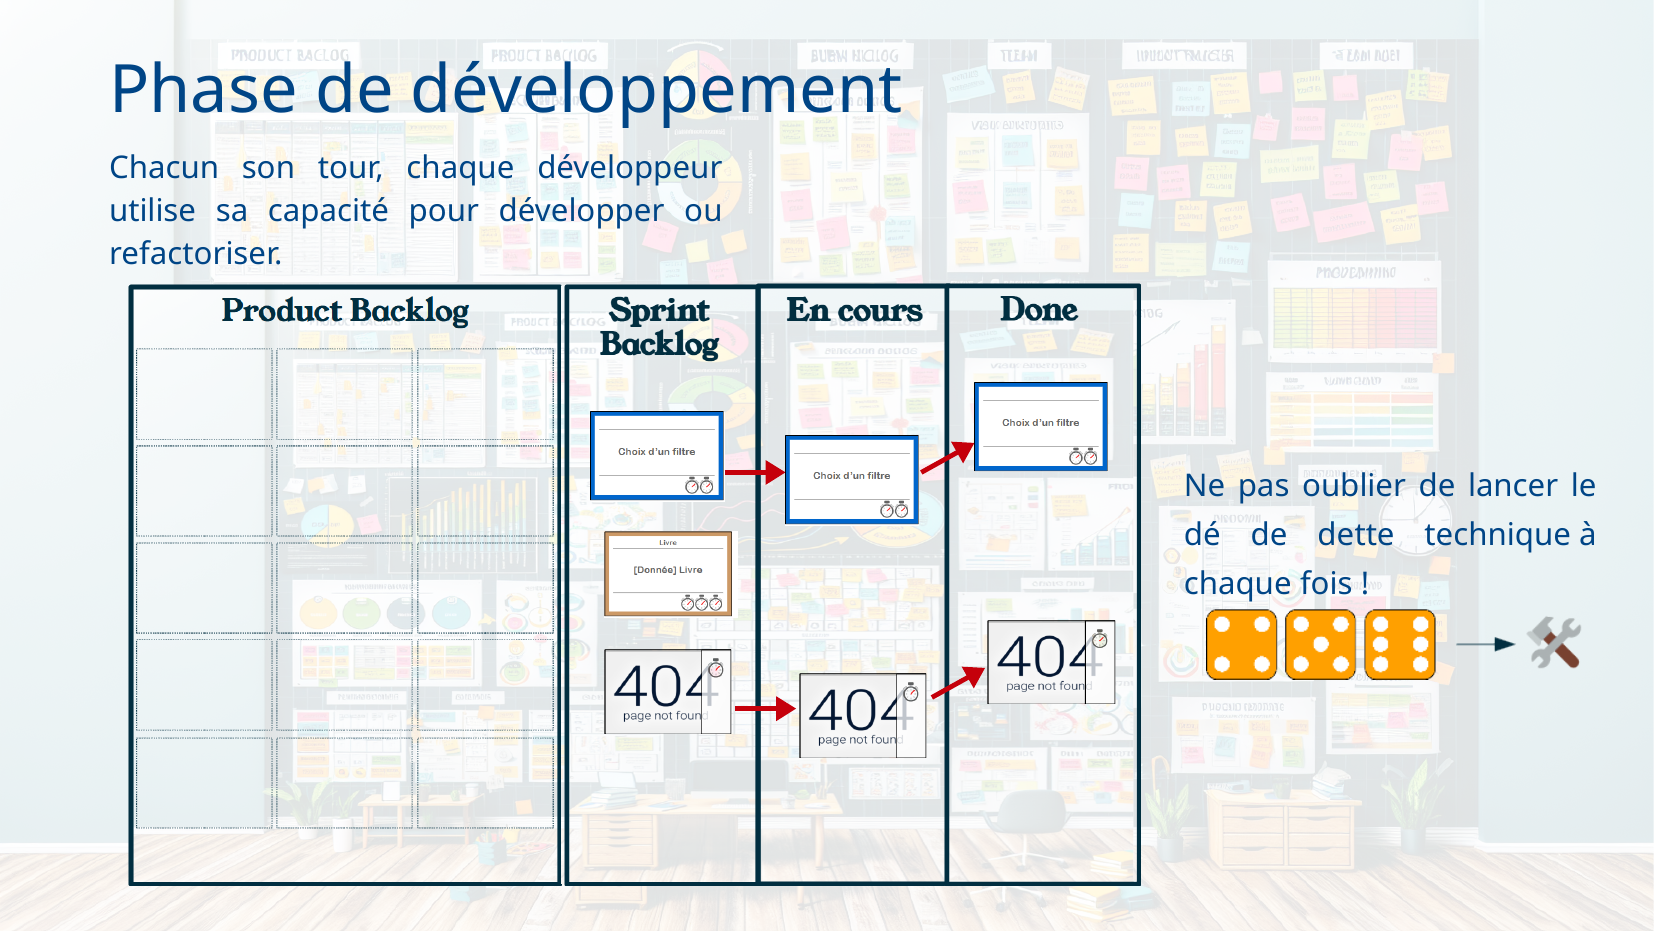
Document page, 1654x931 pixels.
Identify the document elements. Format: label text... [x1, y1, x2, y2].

text_box Ne pas oublier de lancer le dé de dette technique à chaque fois ! [1169, 448, 1613, 593]
text_box Chacun son tour, chaque développeur utilise sa capacité pour développer ou refactoriser. [59, 138, 739, 266]
text_box Phase de développement [59, 19, 1477, 138]
picture [0, 0, 1654, 931]
